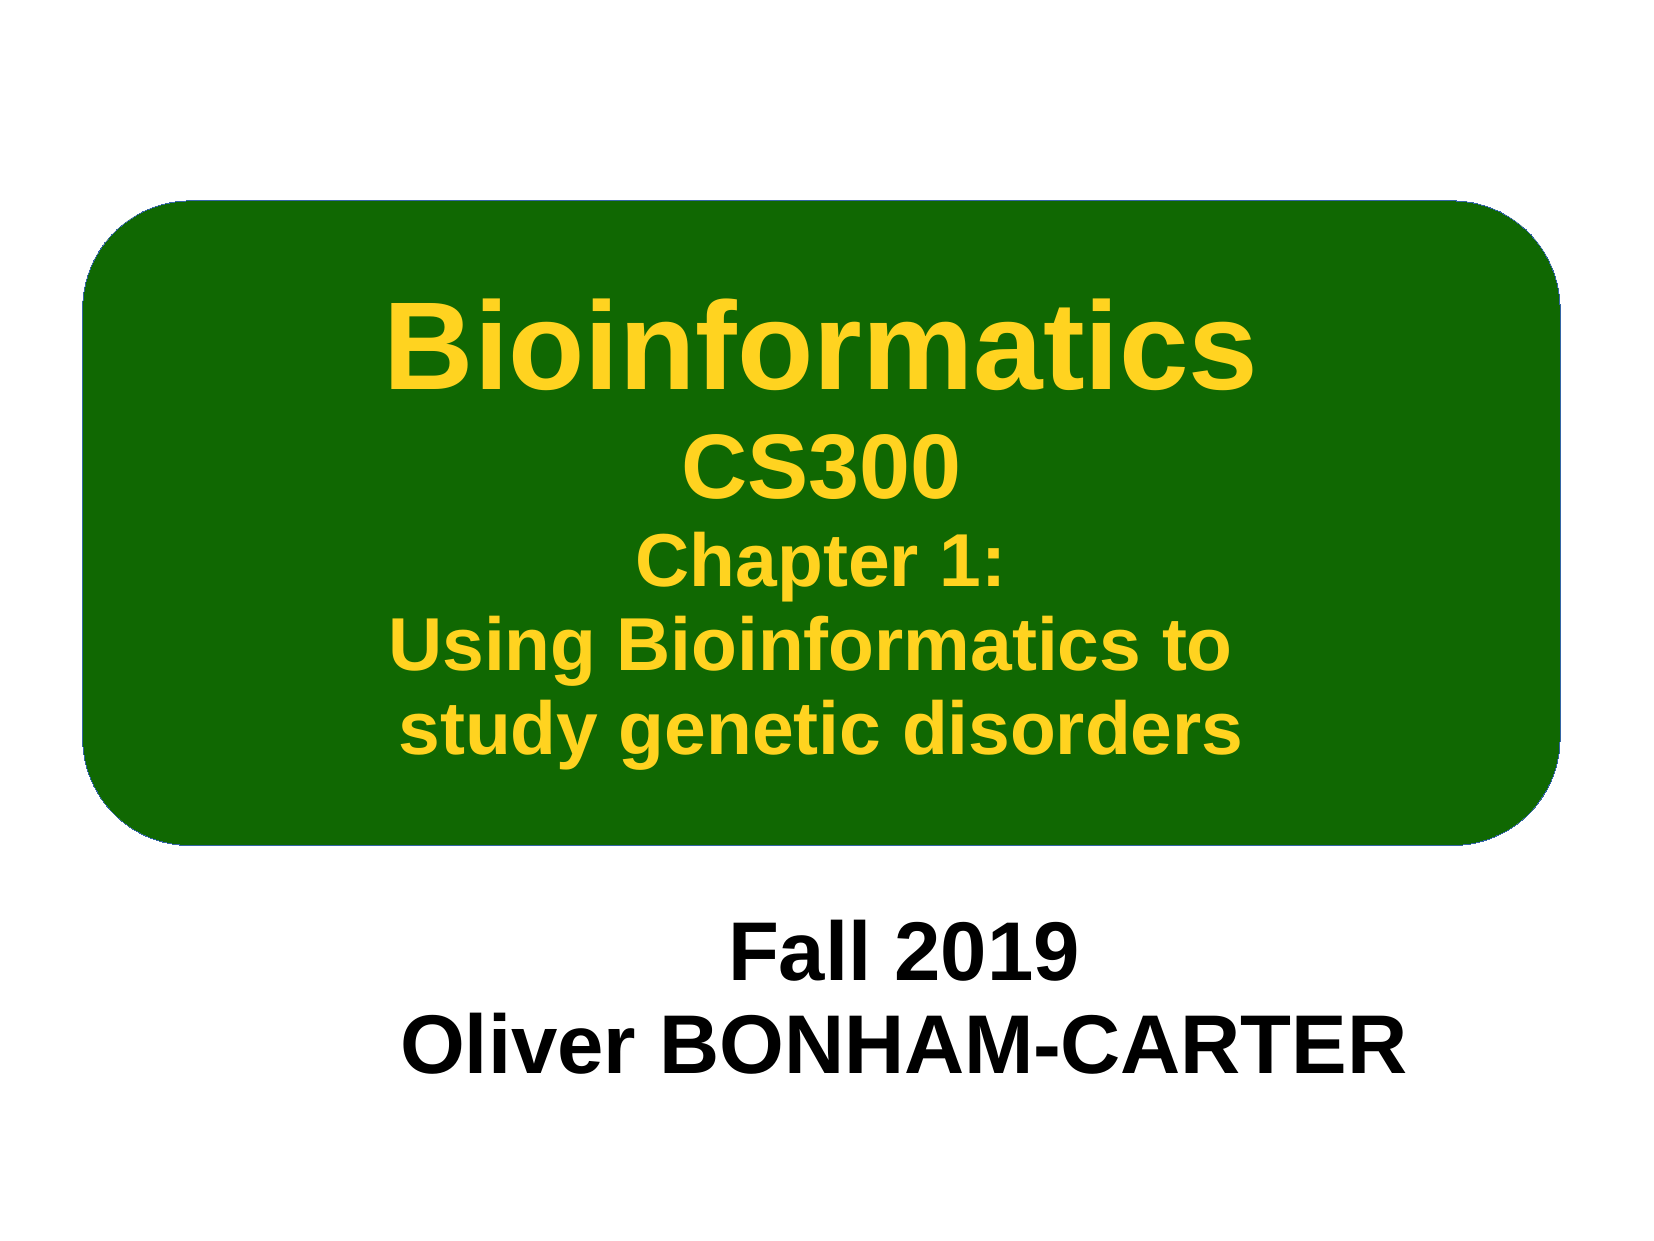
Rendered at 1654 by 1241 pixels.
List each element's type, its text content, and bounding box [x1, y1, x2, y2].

text_box Fall 2019 Oliver BONHAM-CARTER [385, 898, 1423, 1100]
text_box Bioinformatics CS300 Chapter 1: Using Bioinformatics to study genetic disorders [82, 200, 1561, 846]
